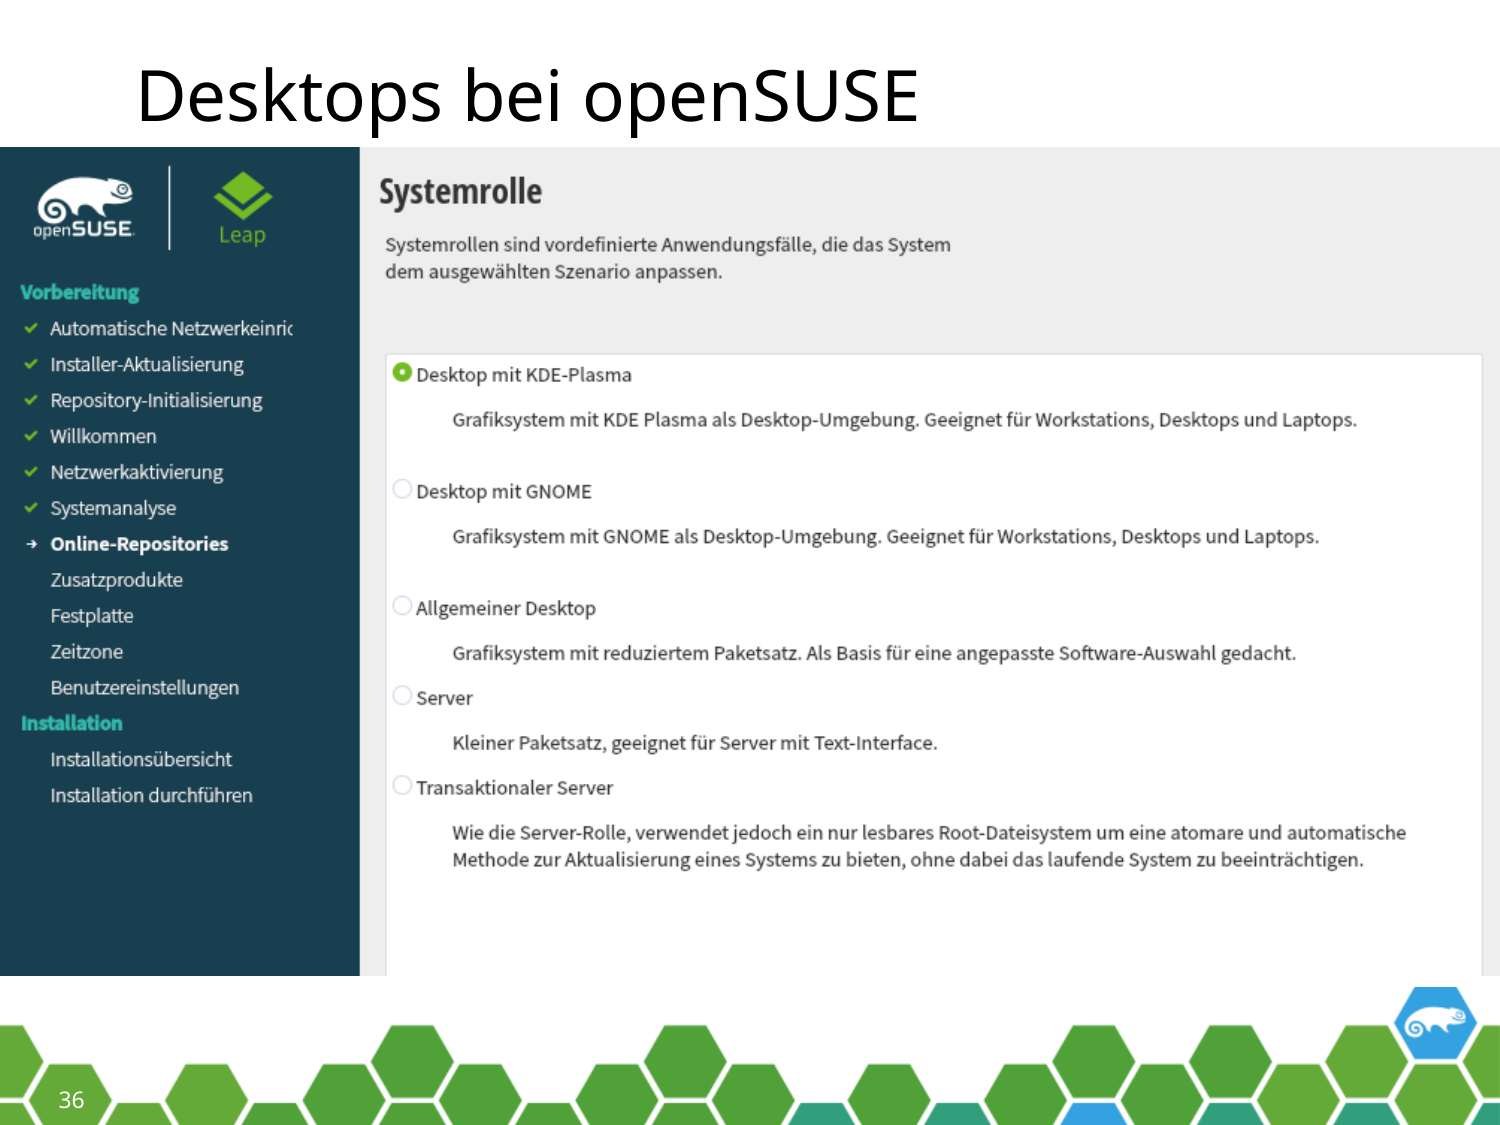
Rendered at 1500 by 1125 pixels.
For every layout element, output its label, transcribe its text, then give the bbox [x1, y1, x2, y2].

picture [0, 987, 1500, 1125]
picture [0, 147, 1500, 976]
title Desktops bei openSUSE [135, 12, 1372, 147]
